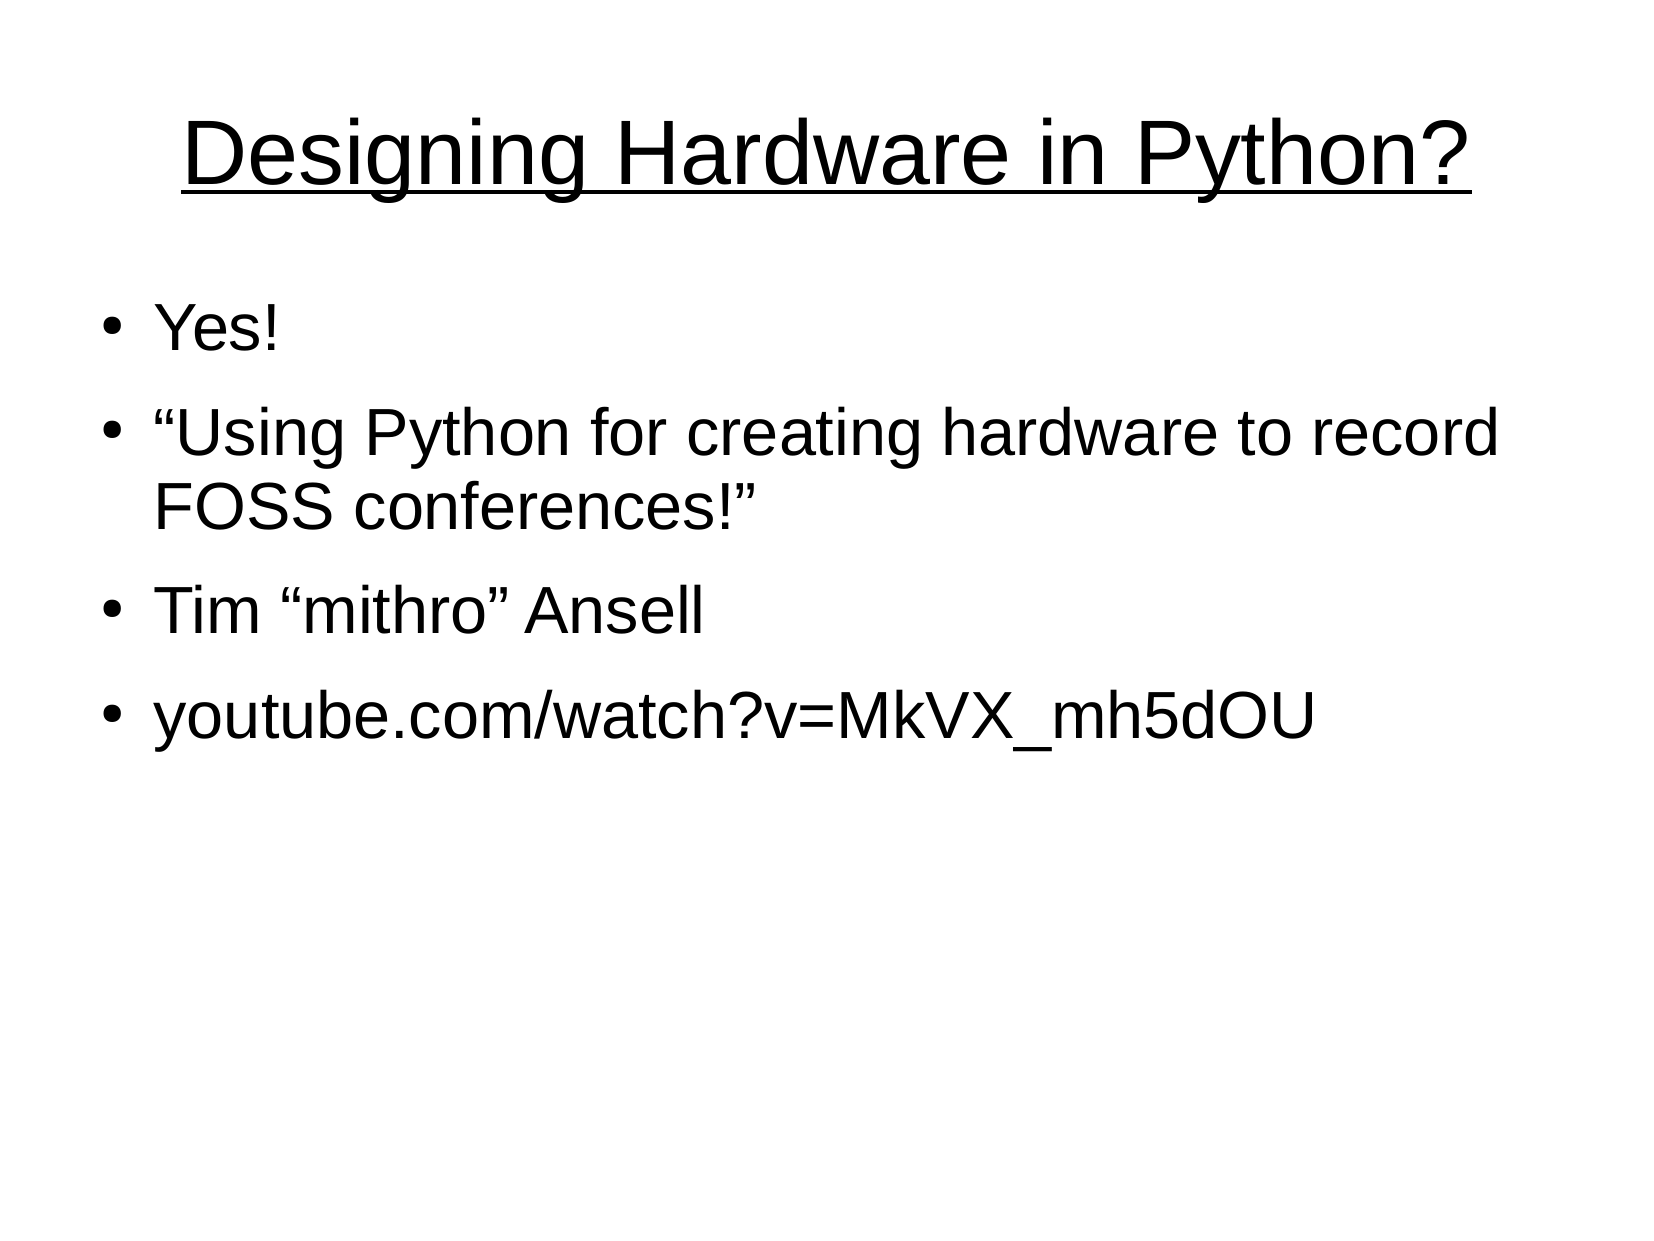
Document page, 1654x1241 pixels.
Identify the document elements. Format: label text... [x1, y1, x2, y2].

list Yes! “Using Python for creating hardware to record FOSS conferences!” Tim “mithro” Ansell youtube.com/watch?v=MkVX_mh5dOU [82, 290, 1571, 1010]
title Designing Hardware in Python? [82, 49, 1571, 257]
